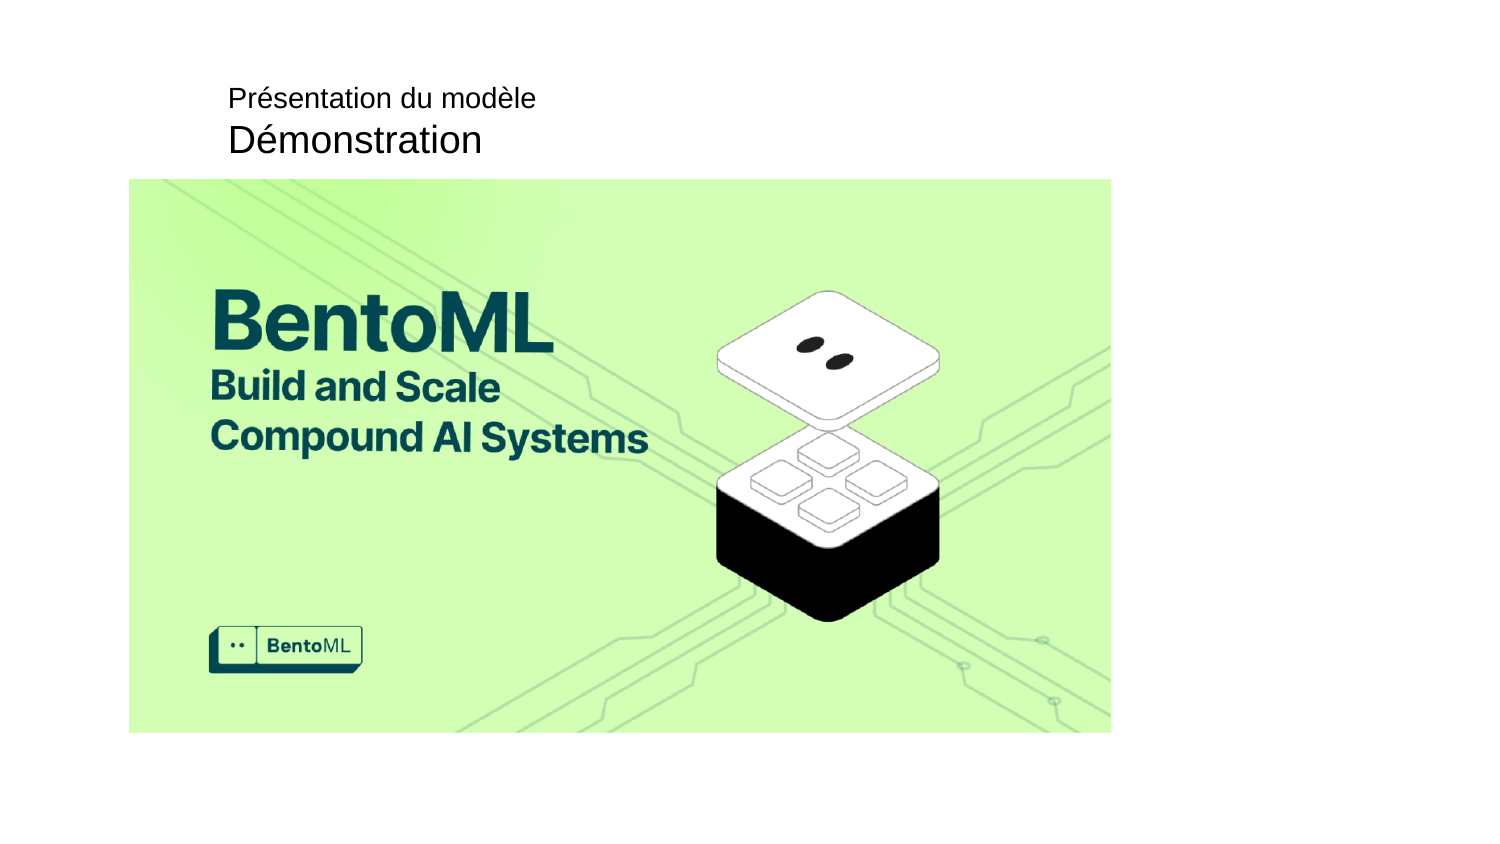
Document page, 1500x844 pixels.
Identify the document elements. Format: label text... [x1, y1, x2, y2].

title Présentation du modèle Démonstration [212, 64, 1368, 215]
picture [129, 179, 1111, 733]
